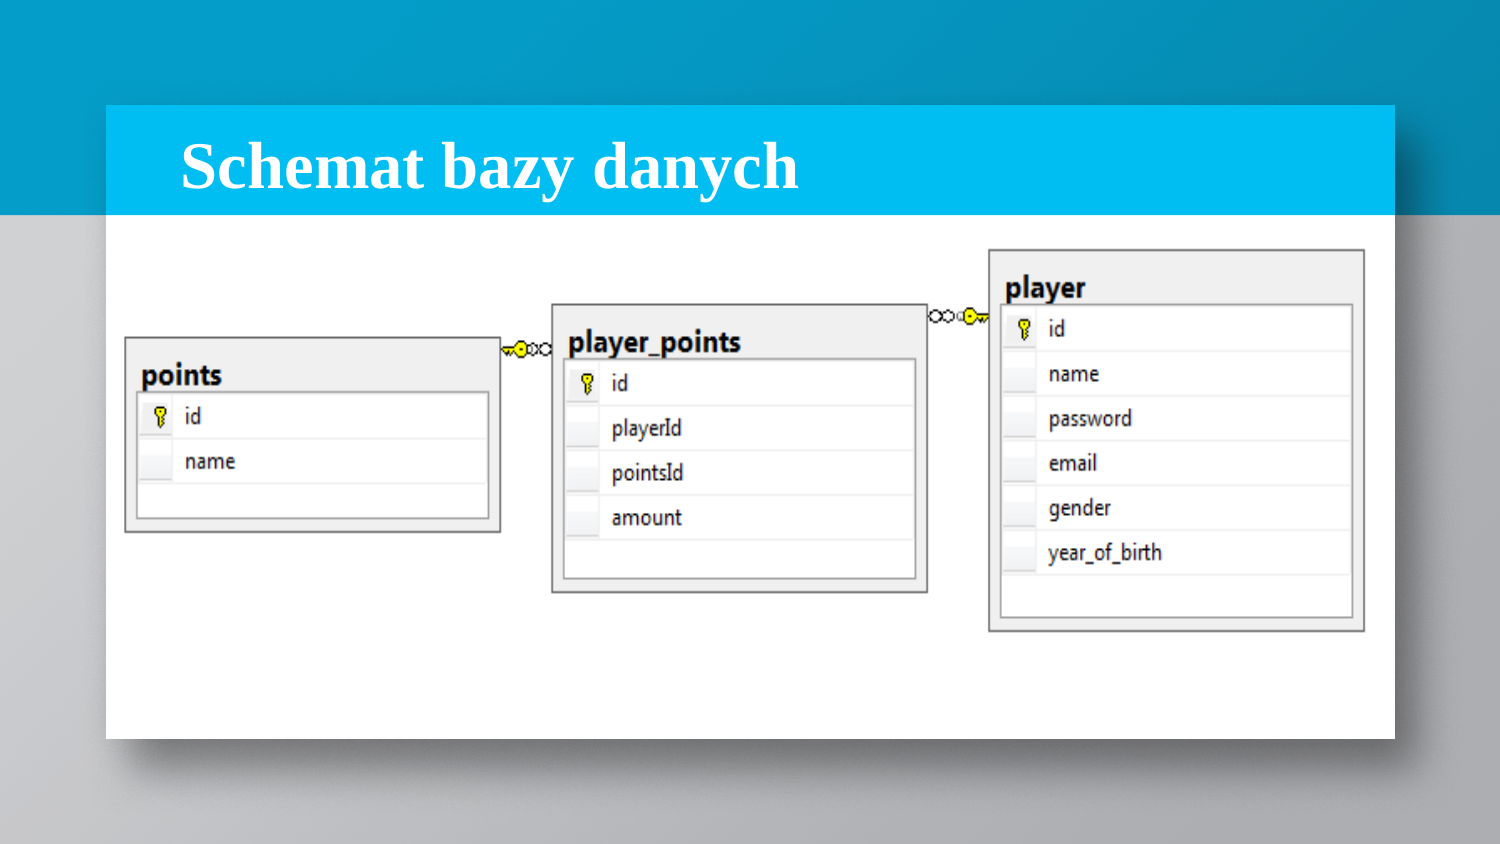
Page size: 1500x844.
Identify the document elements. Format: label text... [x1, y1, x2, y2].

picture [0, 216, 1500, 844]
title Schemat bazy danych [165, 106, 1336, 217]
